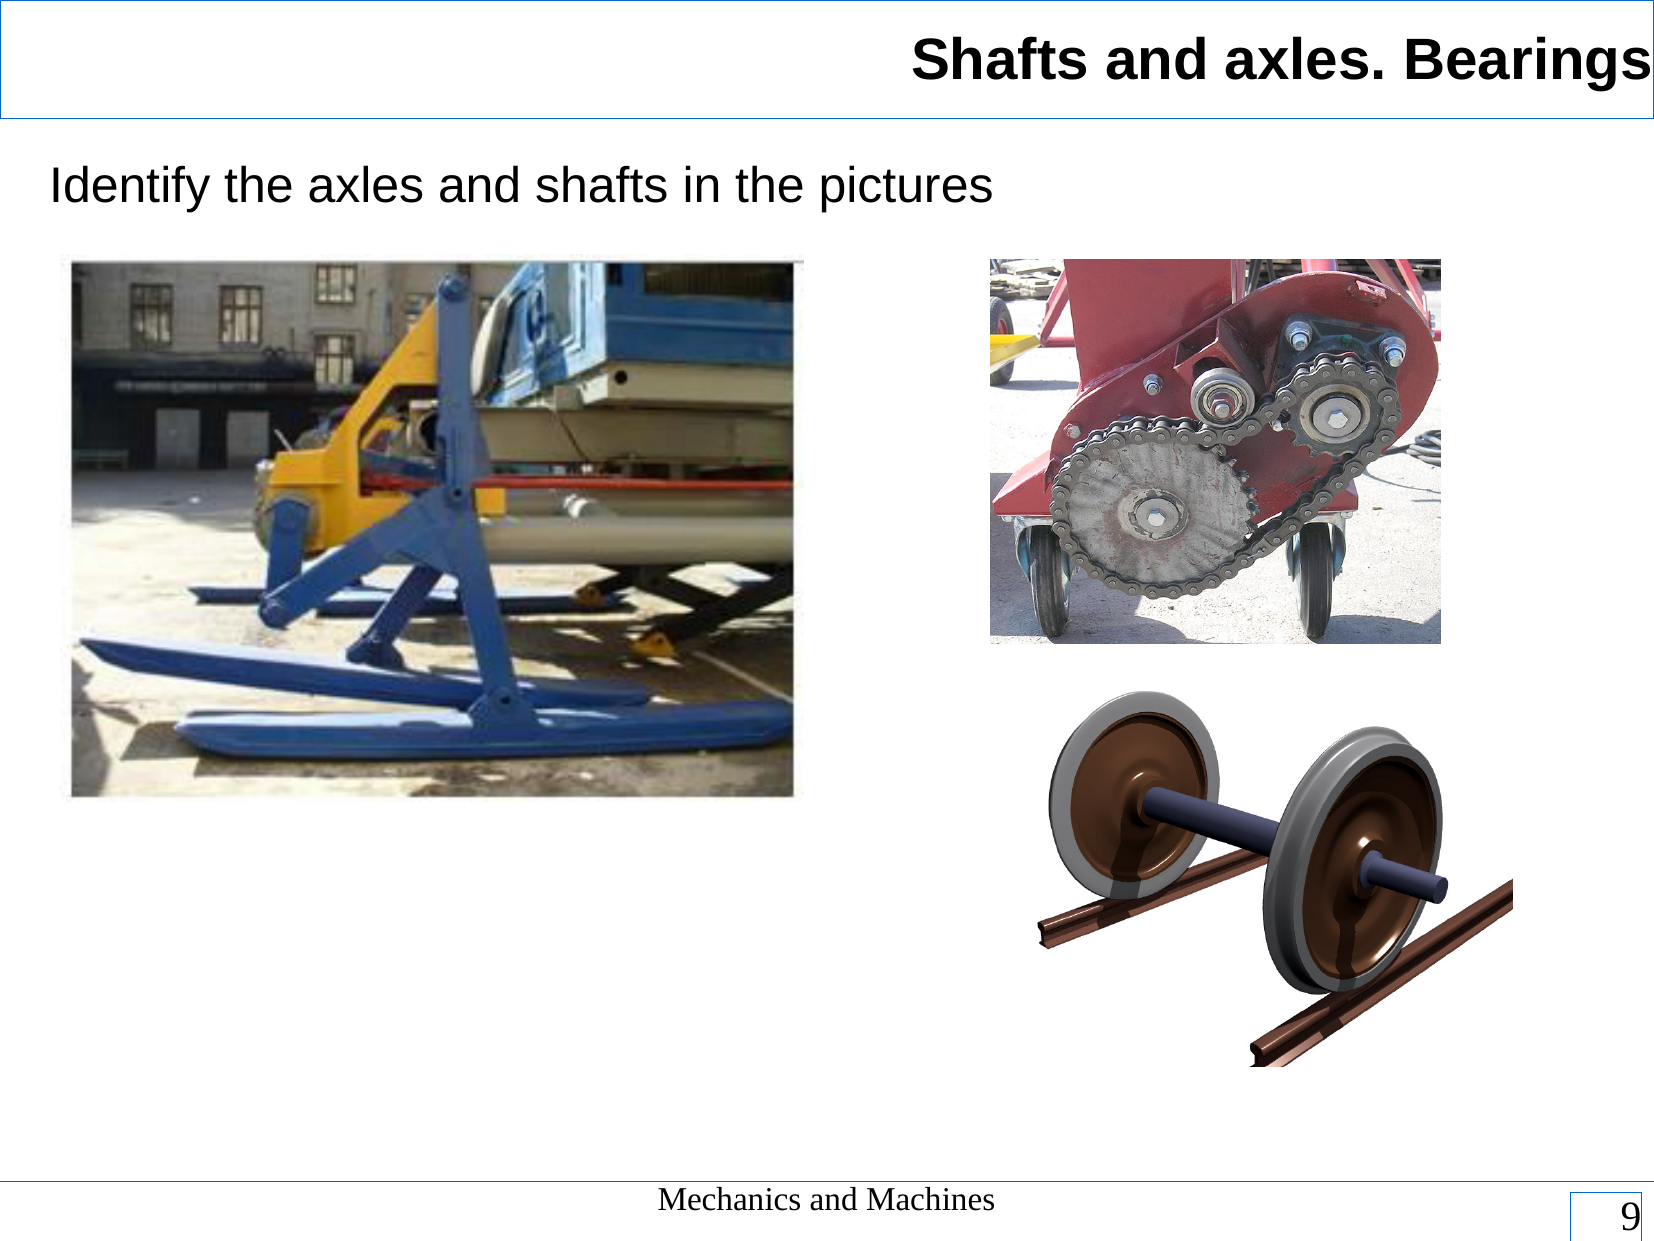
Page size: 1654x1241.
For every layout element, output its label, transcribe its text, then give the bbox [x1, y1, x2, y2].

picture [990, 259, 1441, 644]
text_box Identify the axles and shafts in the pictures [34, 150, 1606, 256]
title Shafts and axles. Bearings [0, 0, 1654, 119]
picture [60, 254, 804, 811]
picture [990, 674, 1513, 1068]
